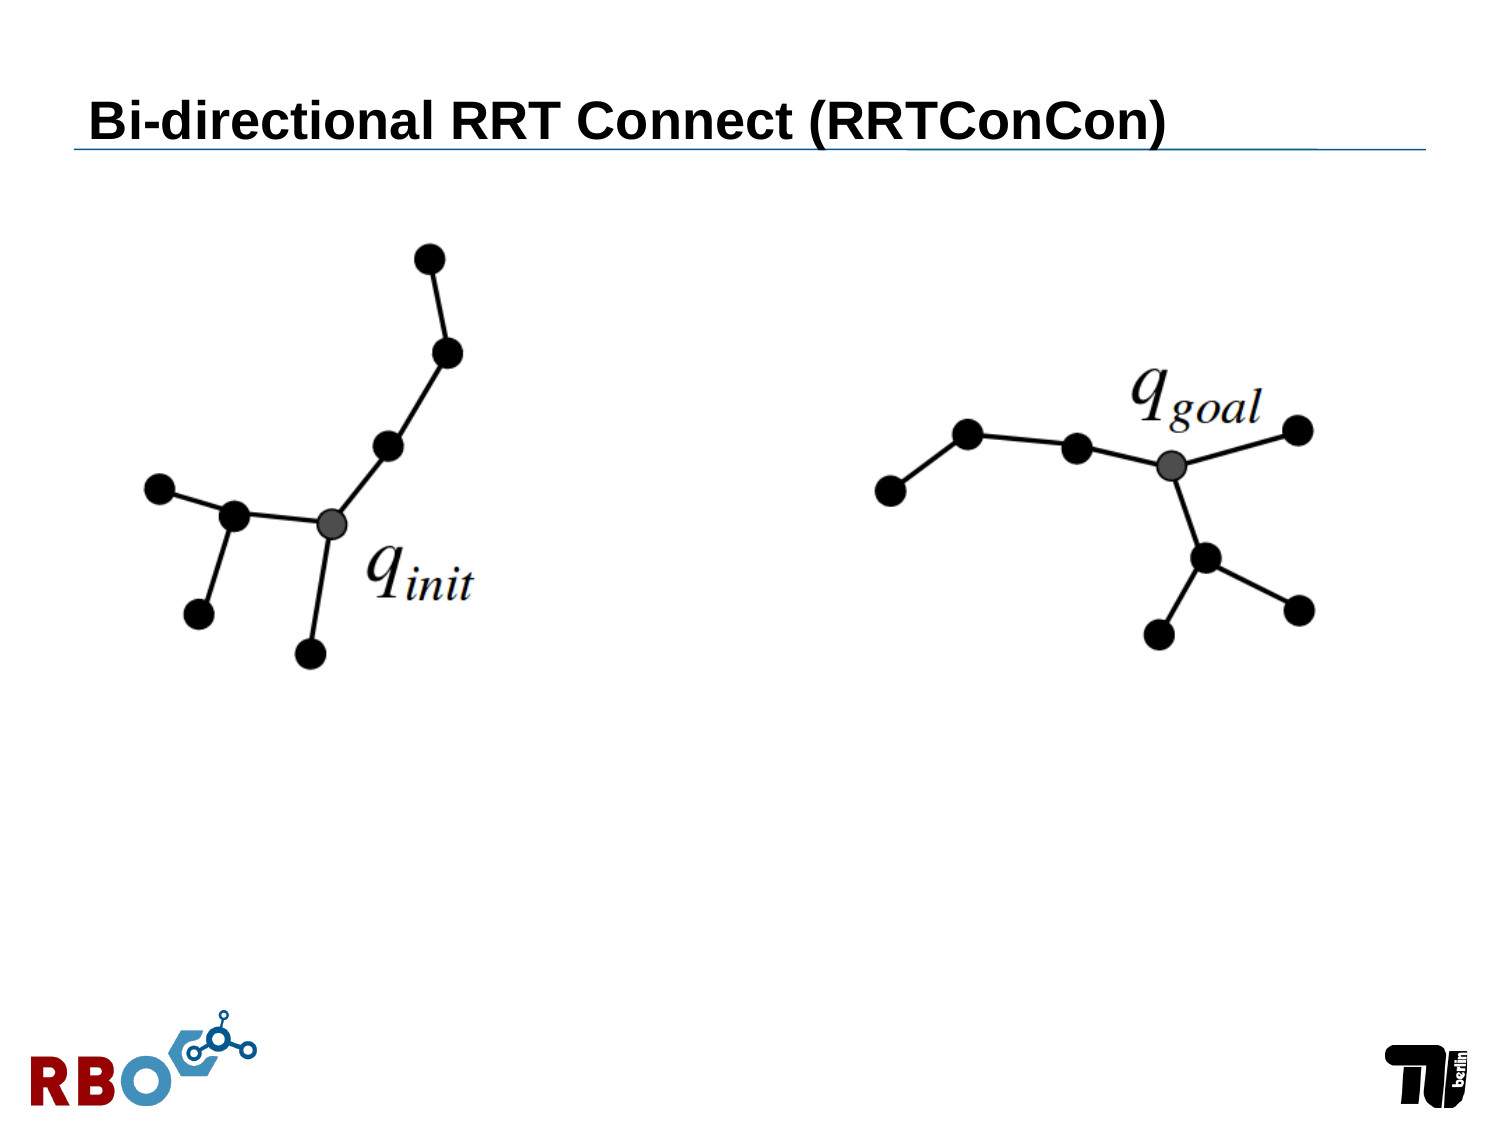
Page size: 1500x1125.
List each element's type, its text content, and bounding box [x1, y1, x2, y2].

title Bi-directional RRT Connect (RRTConCon) [73, 70, 1424, 172]
picture [1377, 1045, 1468, 1108]
picture [32, 172, 1468, 747]
picture [31, 1010, 257, 1106]
